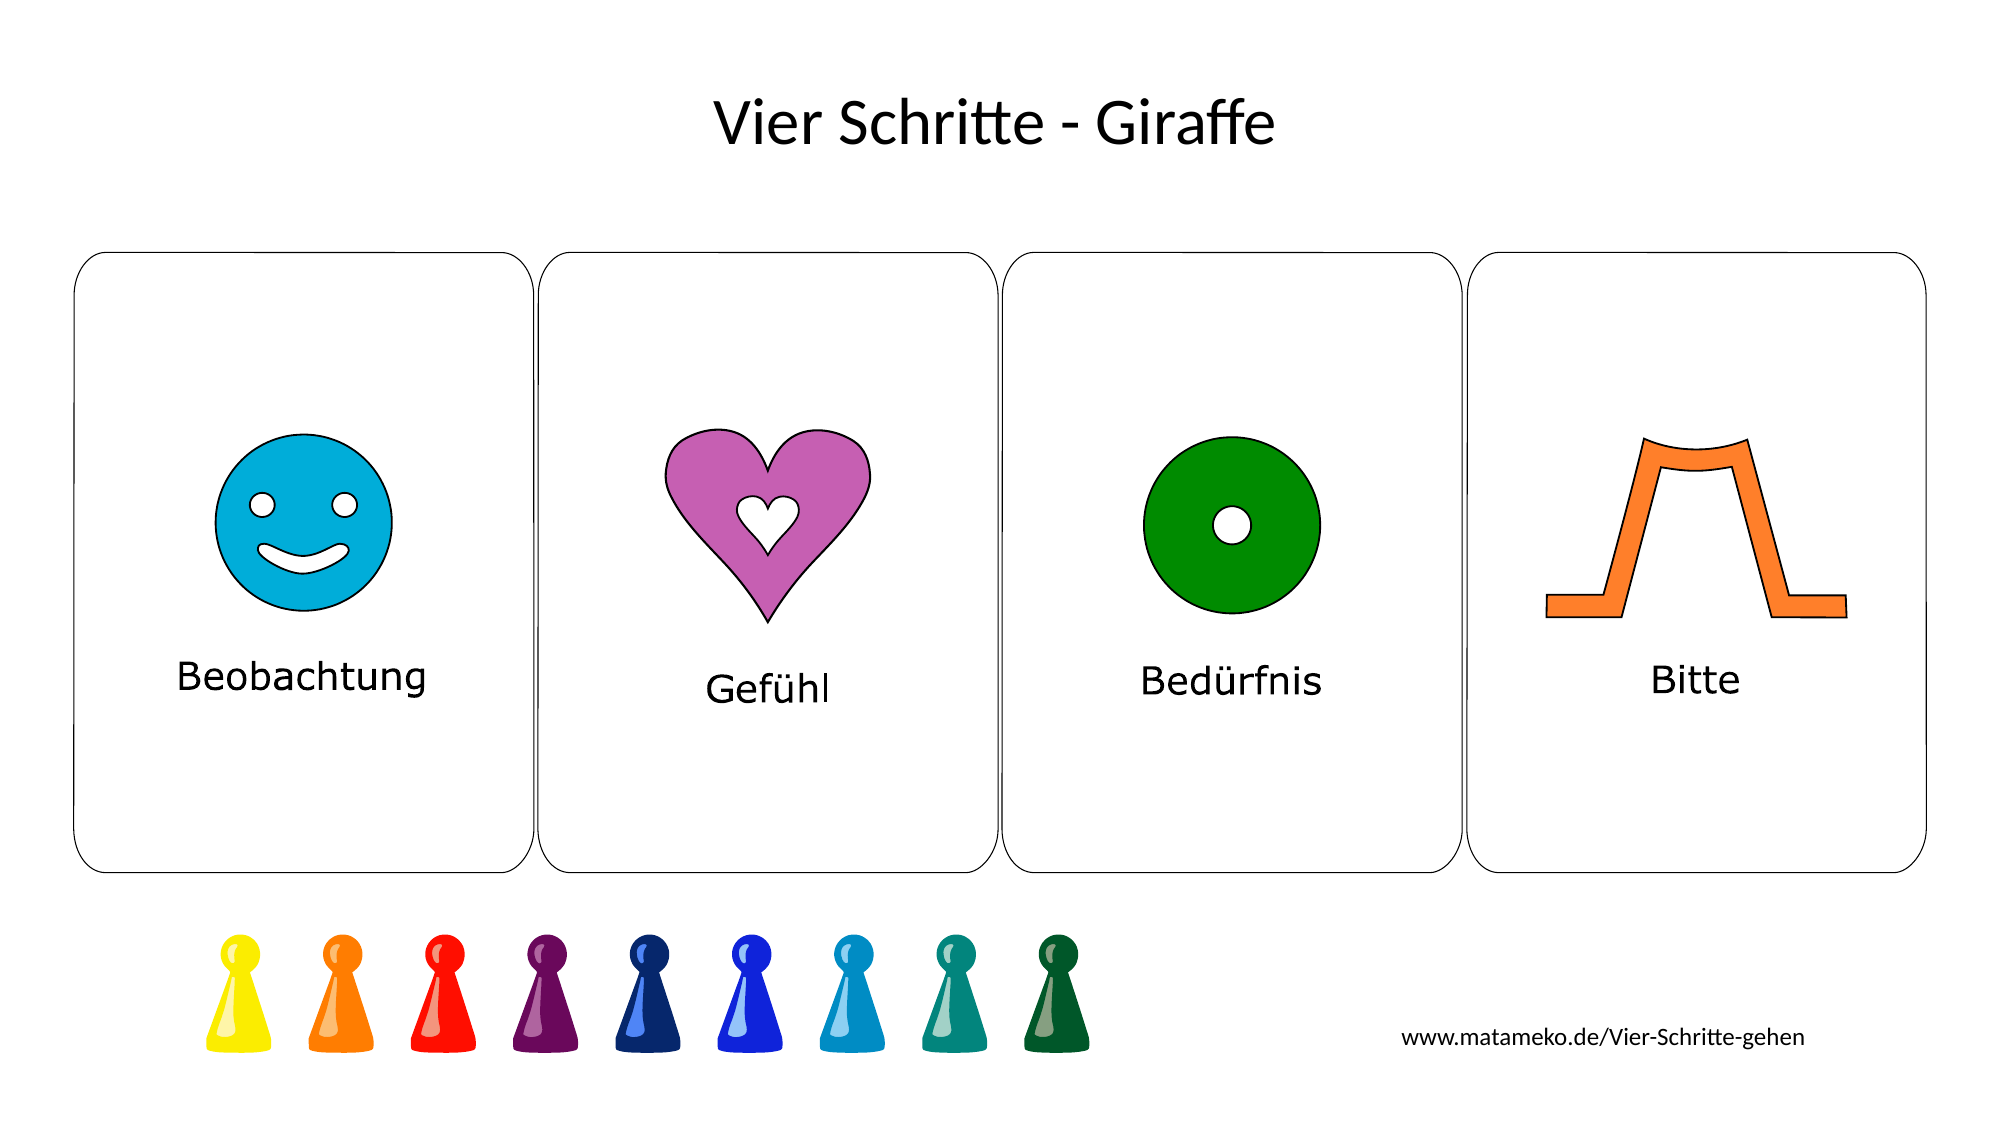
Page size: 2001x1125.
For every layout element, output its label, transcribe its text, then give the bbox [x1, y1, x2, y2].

text_box [1216, 673, 1234, 696]
text_box [1294, 673, 1299, 695]
text_box [206, 934, 272, 1053]
text_box [1024, 934, 1090, 1053]
text_box www.matameko.de/Vier-Schritte-gehen [1386, 1013, 1821, 1058]
text_box [759, 672, 773, 703]
text_box [382, 668, 401, 690]
text_box [1143, 666, 1165, 695]
text_box [297, 668, 315, 691]
text_box [204, 668, 224, 691]
text_box [1546, 438, 1847, 618]
text_box [251, 660, 271, 691]
text_box [707, 674, 733, 704]
text_box [1190, 665, 1210, 696]
text_box [308, 934, 374, 1053]
text_box [615, 934, 681, 1053]
text_box [215, 434, 392, 611]
text_box [1680, 672, 1684, 694]
text_box [1168, 672, 1187, 696]
text_box [1143, 437, 1321, 614]
text_box [1719, 671, 1739, 694]
text_box [179, 661, 201, 690]
text_box [1703, 666, 1717, 694]
text_box [665, 429, 871, 623]
text_box [1255, 664, 1269, 695]
text_box [227, 668, 247, 691]
text_box [922, 934, 988, 1053]
text_box [1240, 673, 1254, 695]
text_box [1304, 672, 1321, 696]
text_box [774, 681, 793, 704]
text_box [273, 668, 293, 691]
text_box [358, 668, 376, 691]
text_box Vier Schritte - Giraffe [699, 70, 1301, 167]
text_box [1688, 666, 1702, 694]
text_box [799, 672, 818, 703]
text_box [717, 934, 783, 1053]
text_box [318, 660, 337, 690]
text_box [1270, 672, 1288, 695]
text_box [340, 662, 355, 691]
text_box [410, 934, 476, 1053]
text_box [819, 934, 885, 1053]
text_box [513, 934, 579, 1053]
text_box [1653, 665, 1676, 694]
text_box [405, 668, 425, 698]
text_box [736, 681, 757, 704]
